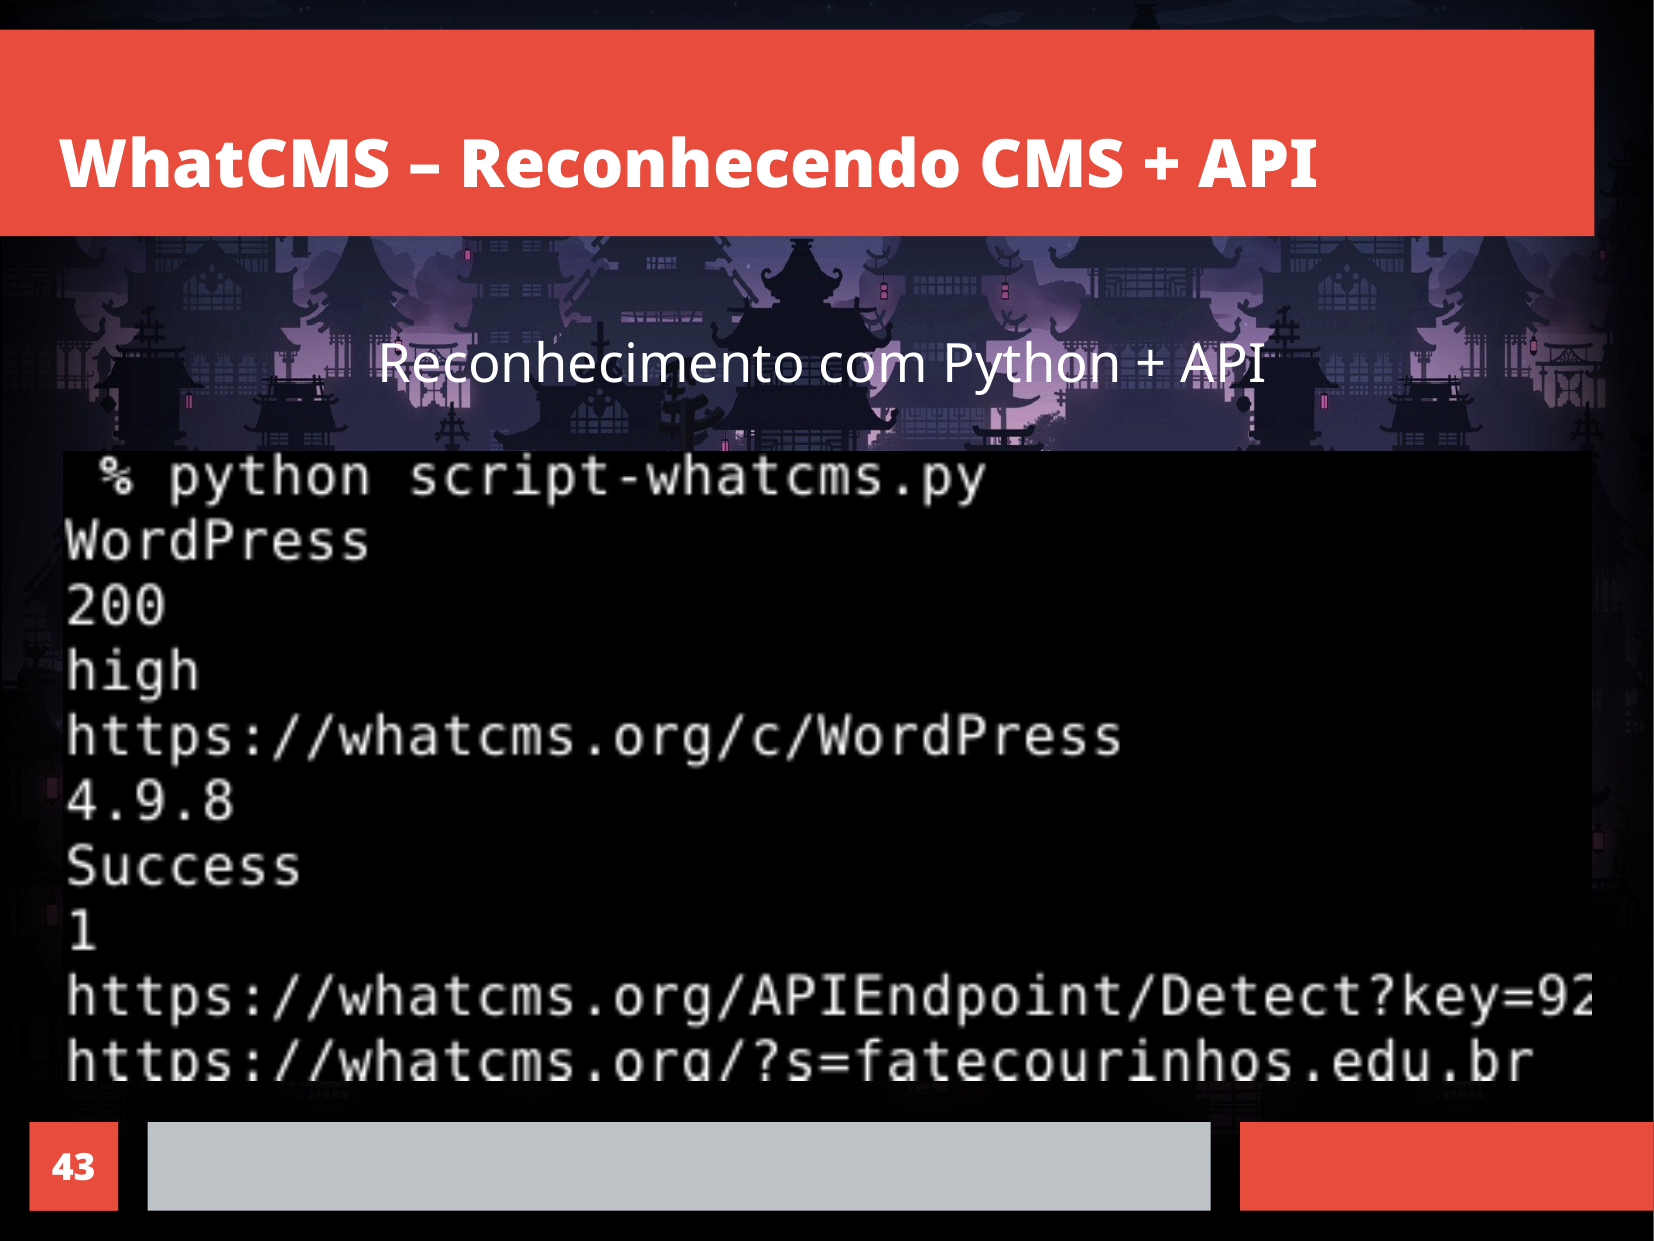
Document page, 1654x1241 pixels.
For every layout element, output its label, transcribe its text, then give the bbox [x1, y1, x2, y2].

list Reconhecimento com Python + API [59, 324, 1565, 427]
picture [0, 0, 1654, 1241]
title WhatCMS – Reconhecendo CMS + API [59, 59, 1595, 207]
